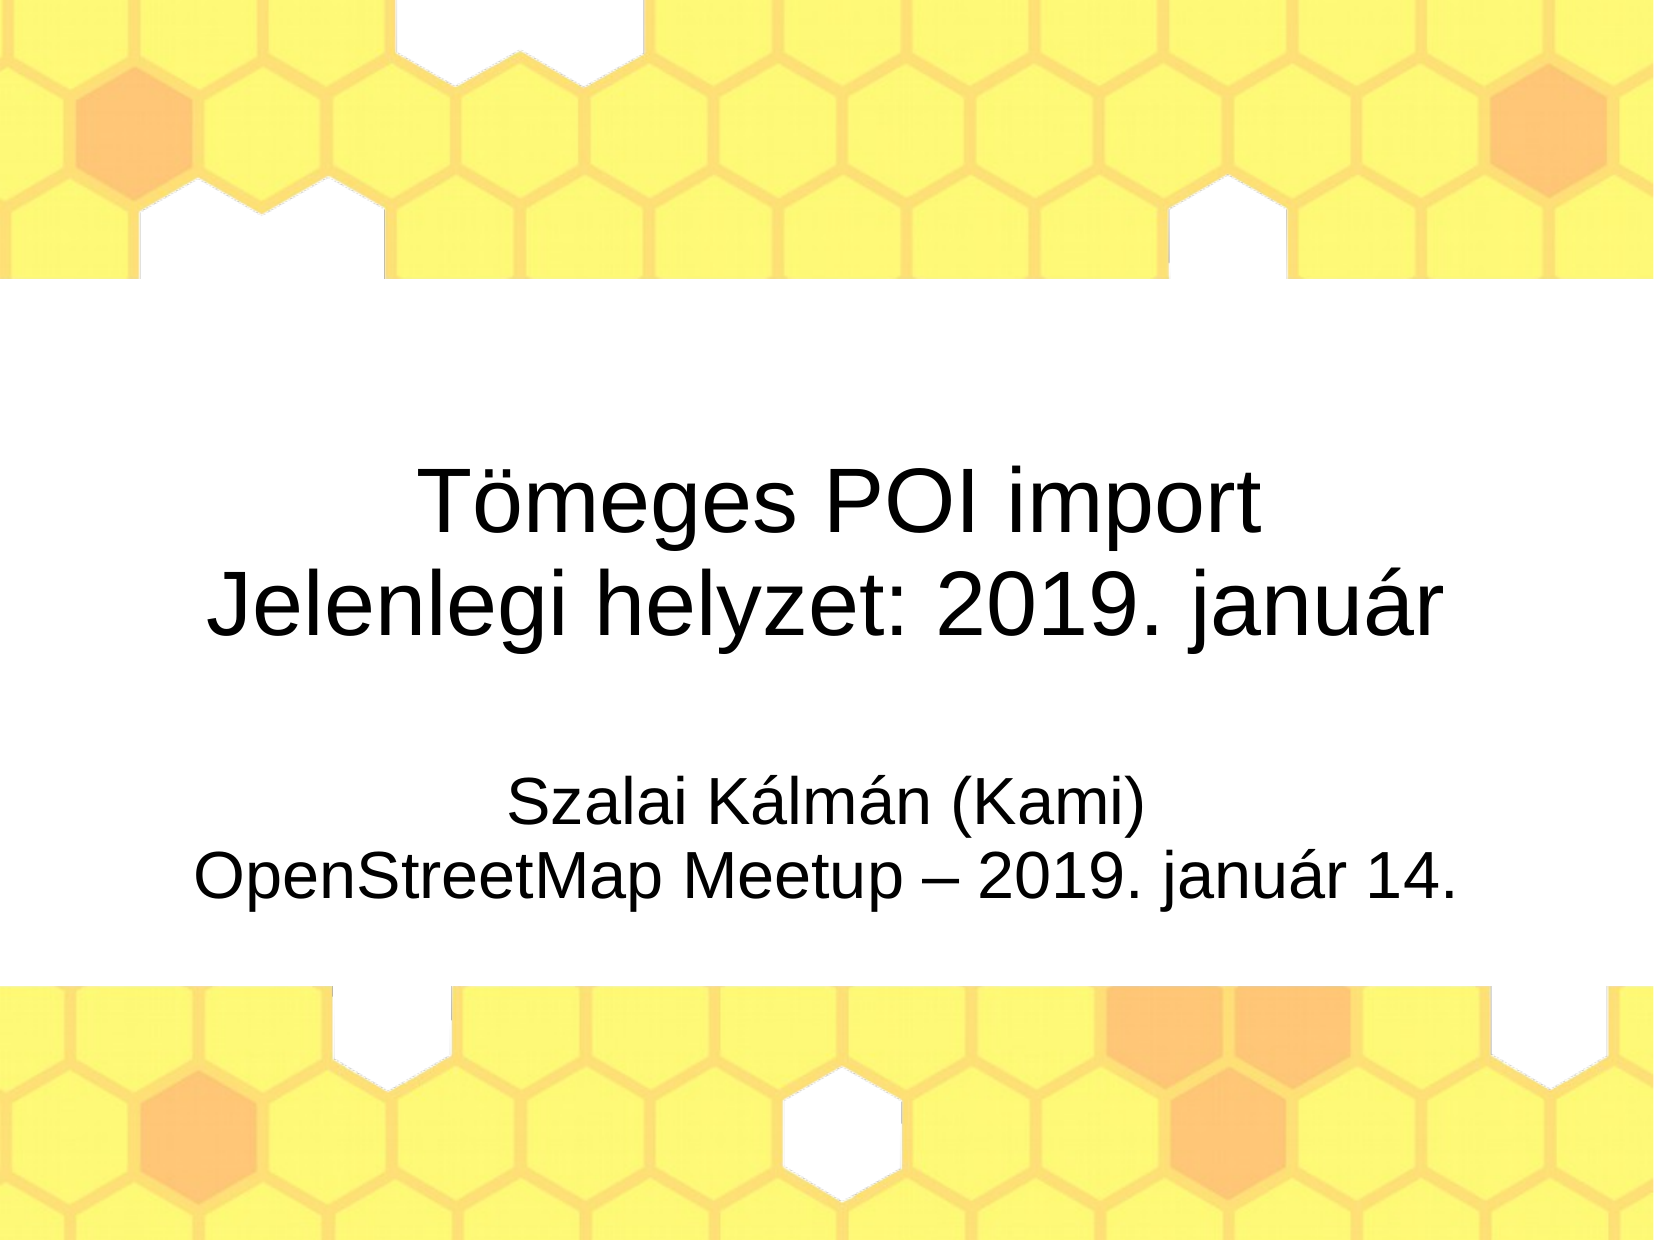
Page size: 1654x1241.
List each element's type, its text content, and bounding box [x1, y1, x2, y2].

title Tömeges POI import Jelenlegi helyzet: 2019. január [82, 418, 1571, 686]
subtitle Szalai Kálmán (Kami) OpenStreetMap Meetup – 2019. január 14. [82, 744, 1571, 934]
picture [0, 986, 1654, 1240]
picture [0, 0, 1654, 279]
